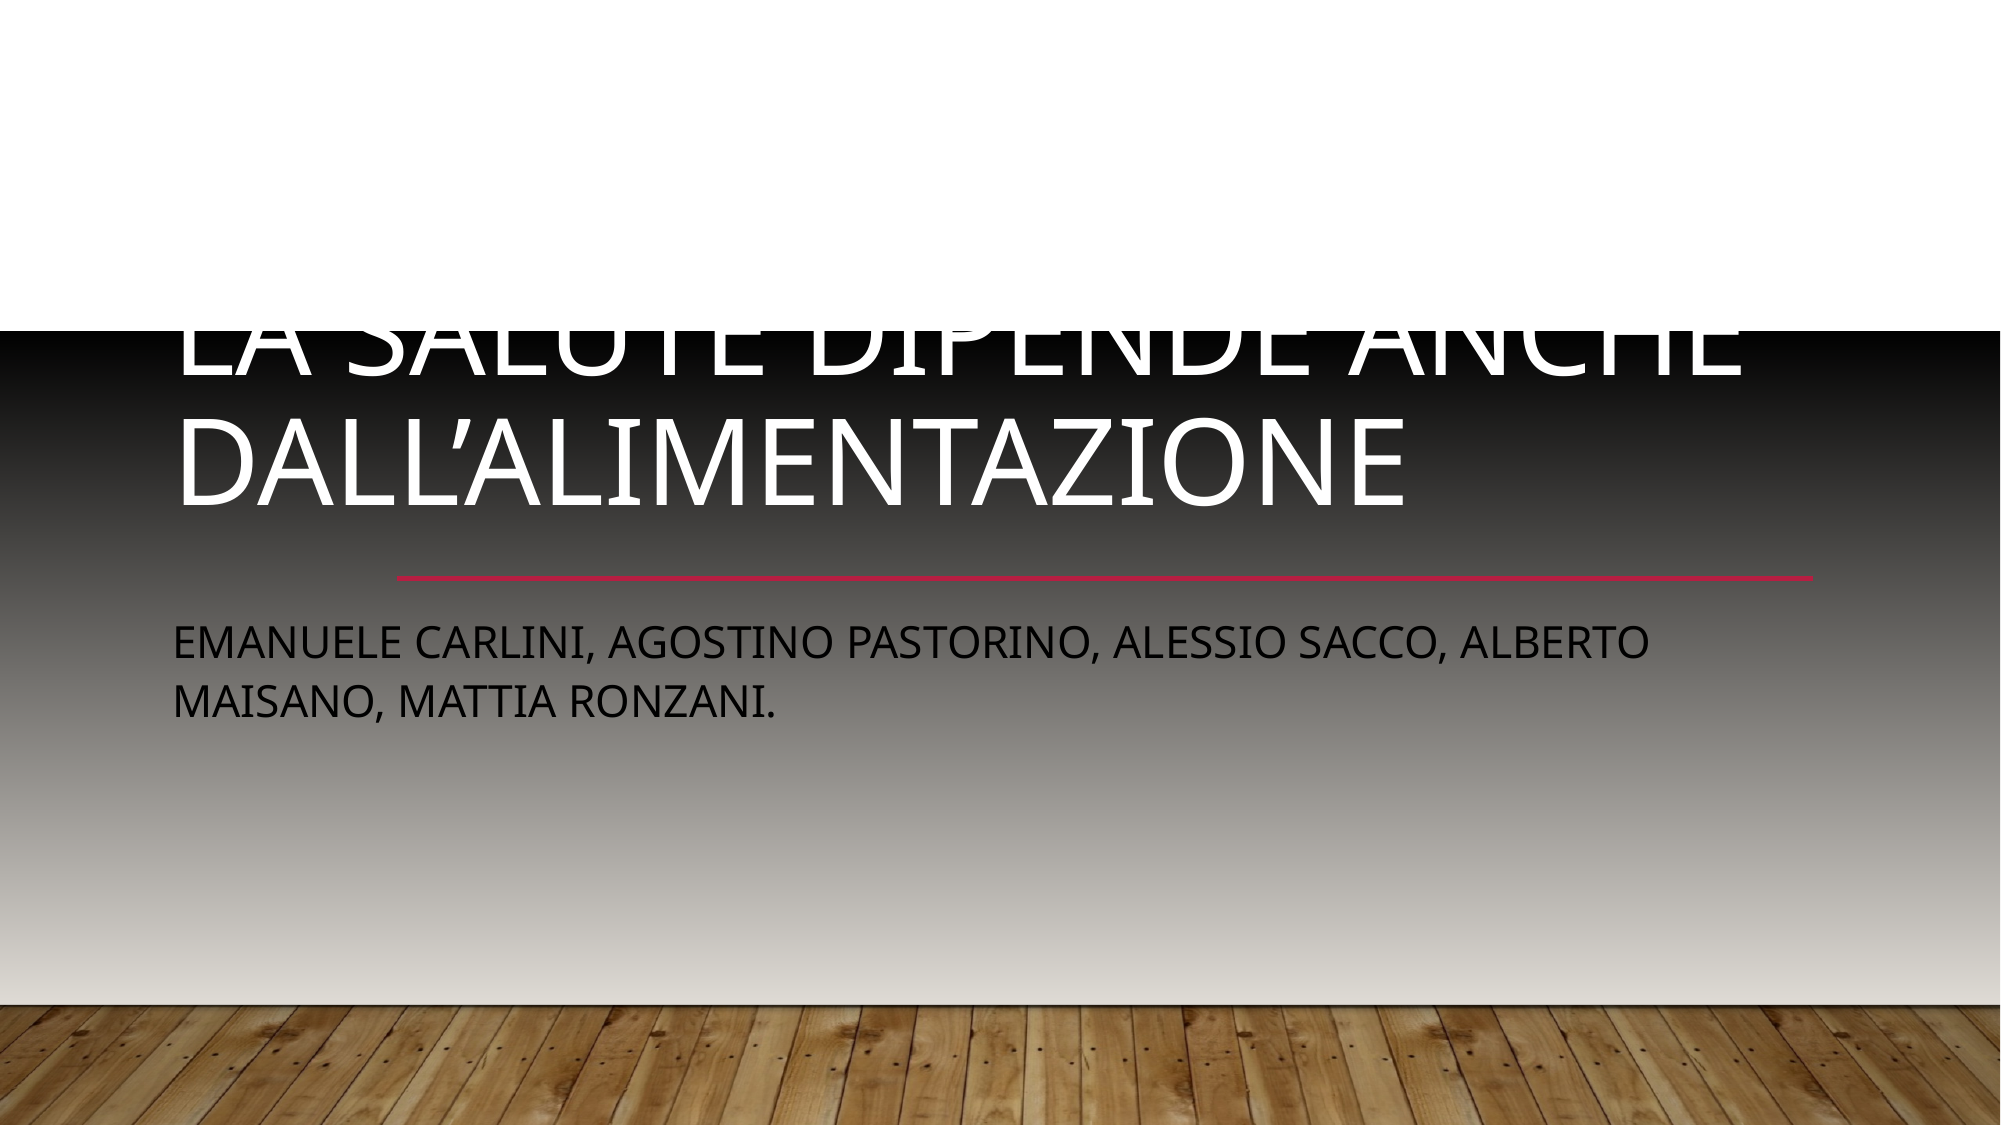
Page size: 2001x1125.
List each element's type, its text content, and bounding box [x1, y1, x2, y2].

title La salute dipende anche dall’alimentazione [157, 169, 1842, 532]
subtitle Emanuele Carlini, Agostino Pastorino, Alessio Sacco, Alberto Maisano, Mattia Ronzani. [157, 593, 1842, 741]
picture [0, 0, 2000, 1108]
